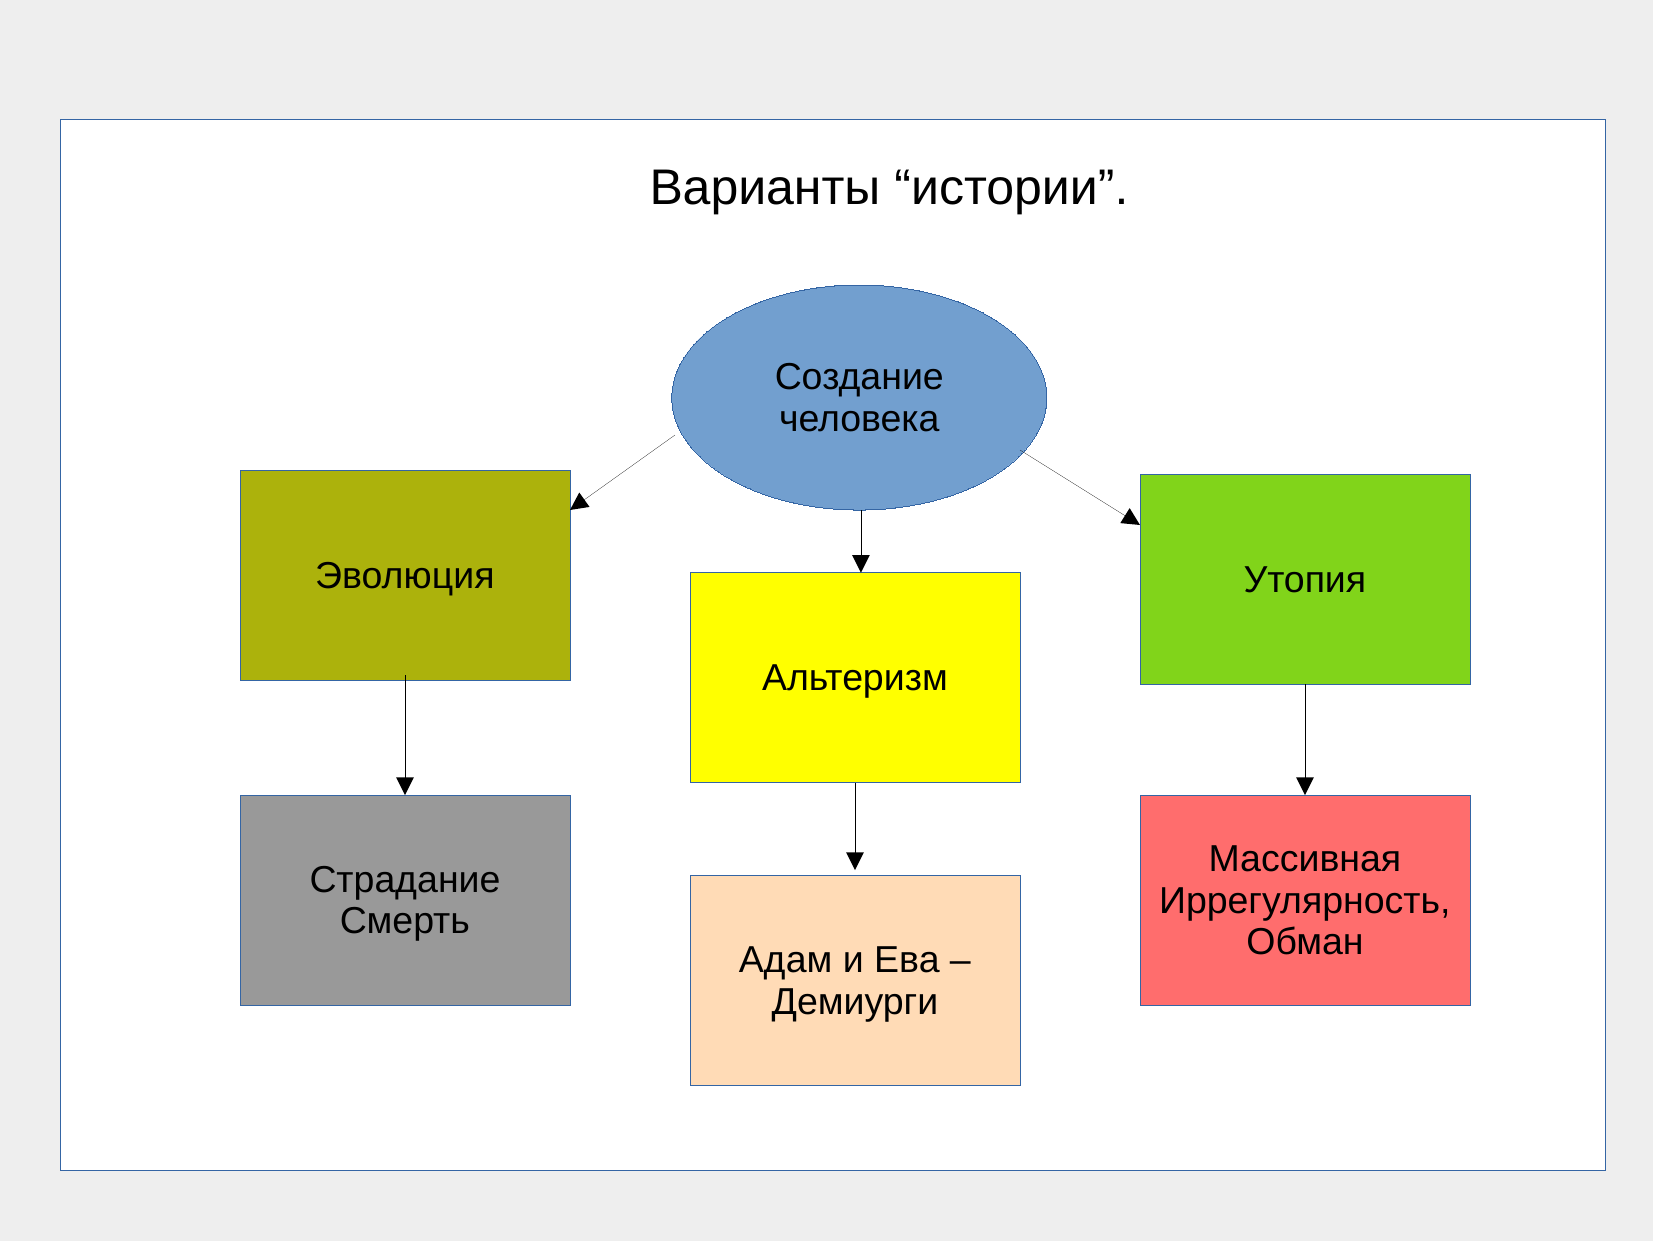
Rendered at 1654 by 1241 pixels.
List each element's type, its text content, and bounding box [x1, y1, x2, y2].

text_box Страдание Смерть [240, 795, 571, 1006]
text_box Создание человека [671, 285, 1047, 511]
text_box Утопия [1140, 474, 1471, 685]
text_box Массивная Иррегулярность, Обман [1140, 795, 1471, 1006]
text_box Эволюция [240, 470, 571, 681]
text_box Адам и Ева – Демиурги [690, 875, 1021, 1086]
subtitle Варианты “истории”. [614, 159, 1291, 286]
text_box [60, 119, 1606, 1171]
text_box Альтеризм [690, 572, 1021, 783]
